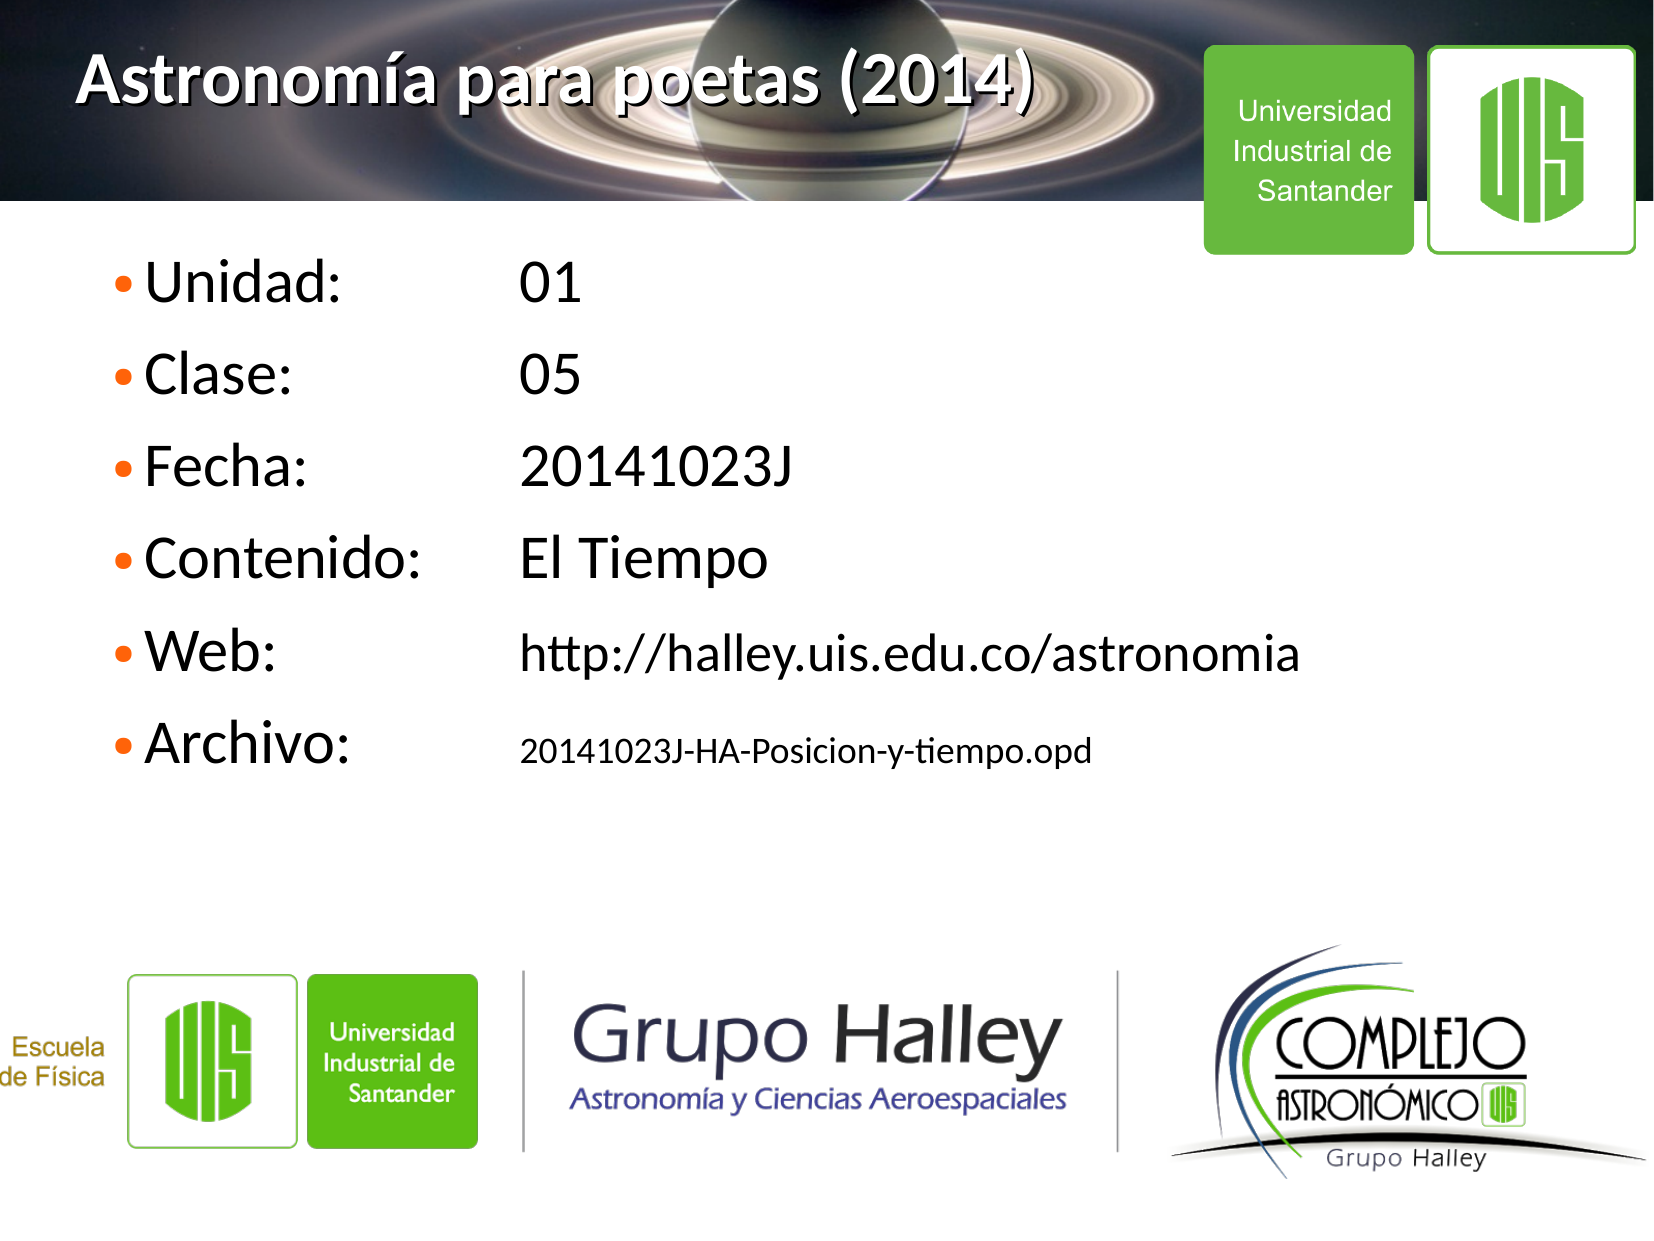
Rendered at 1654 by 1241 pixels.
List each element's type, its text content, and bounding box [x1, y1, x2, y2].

title Astronomía para poetas (2014) [75, 19, 1564, 151]
list Unidad: 01 Clase: 05 Fecha: 20141023J Contenido: El Tiempo Web: http://halley.uis.edu.co/astronomia Archivo: 20141023J-HA-Posicion-y-tiempo.opd [82, 255, 1571, 944]
picture [0, 944, 1654, 1179]
picture [0, 0, 1654, 256]
